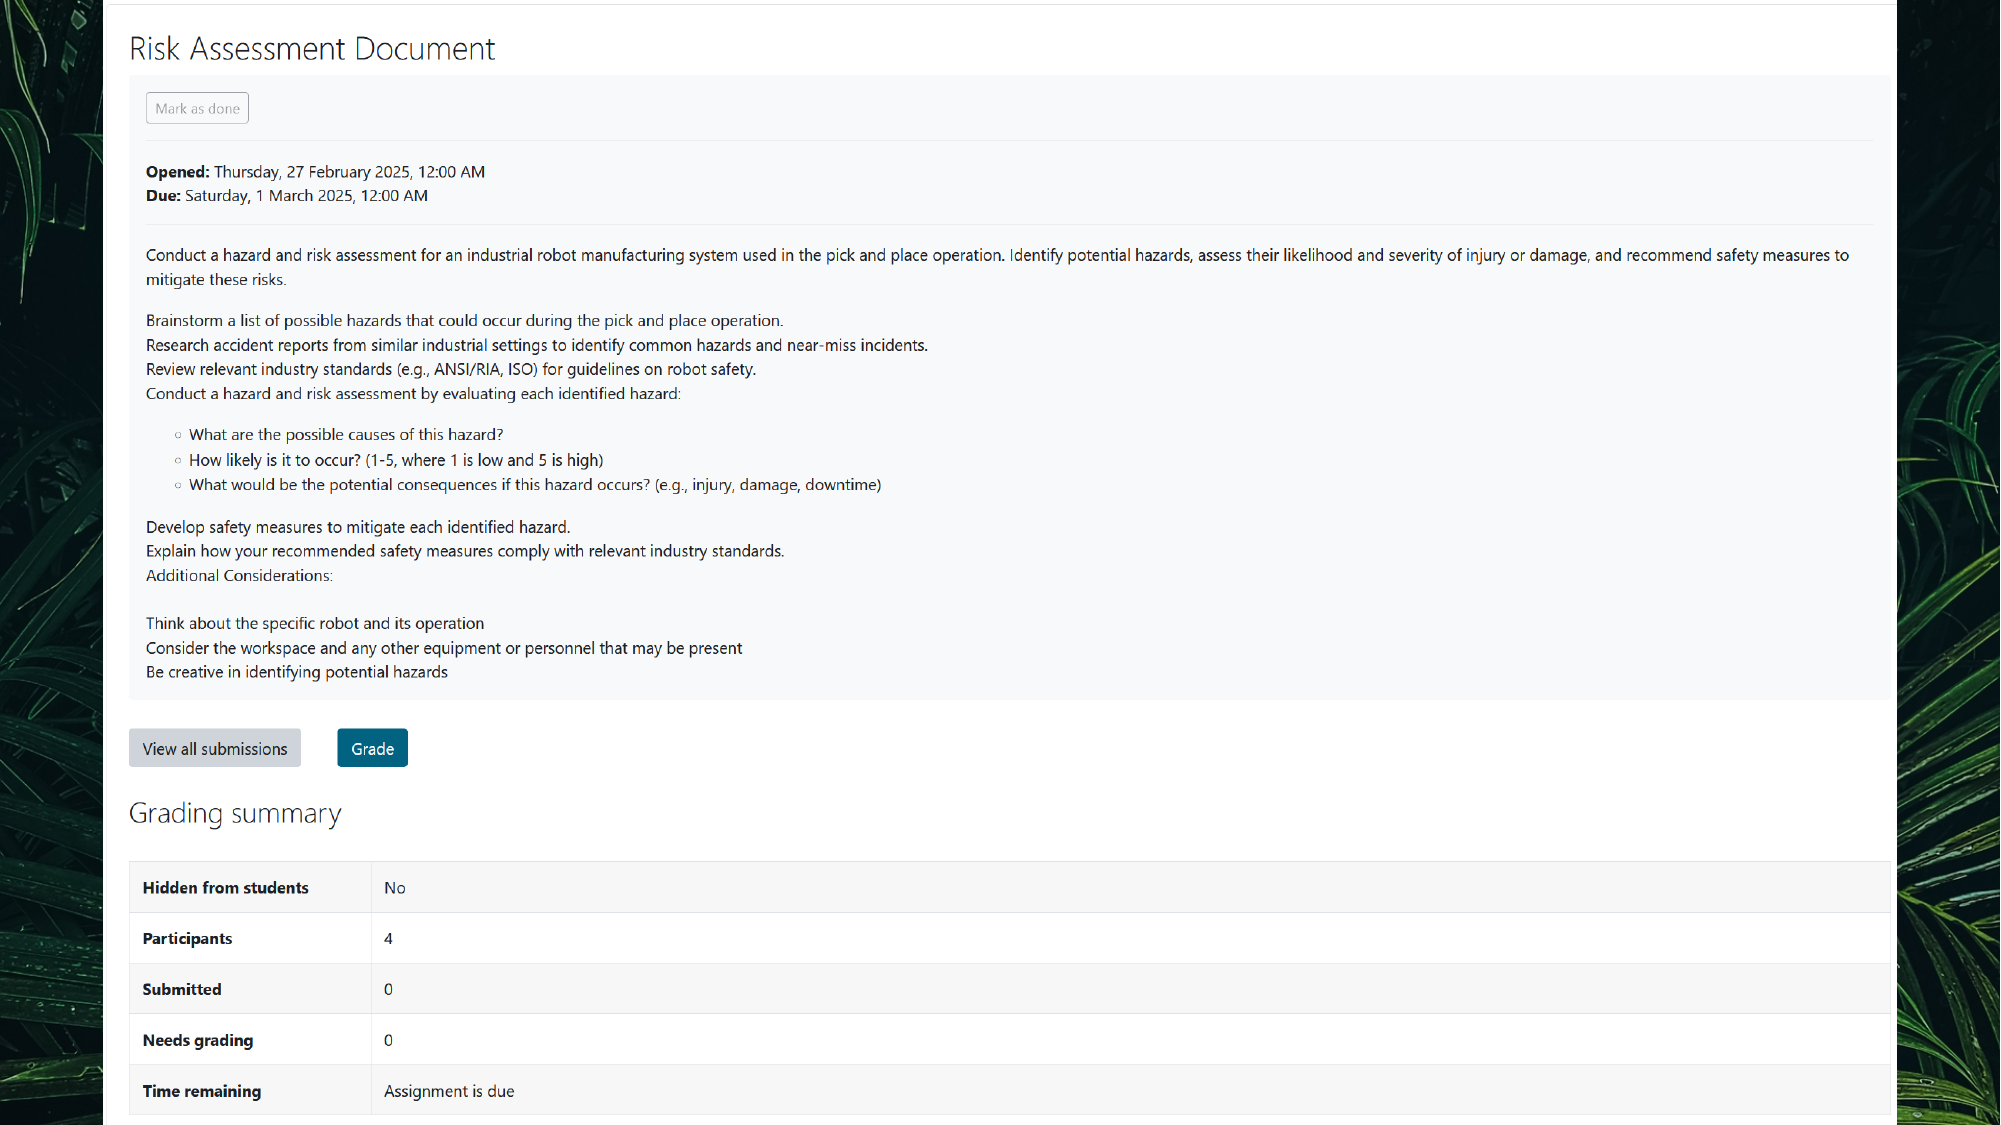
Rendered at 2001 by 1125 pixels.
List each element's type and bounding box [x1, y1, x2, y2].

picture [103, 0, 1897, 1125]
